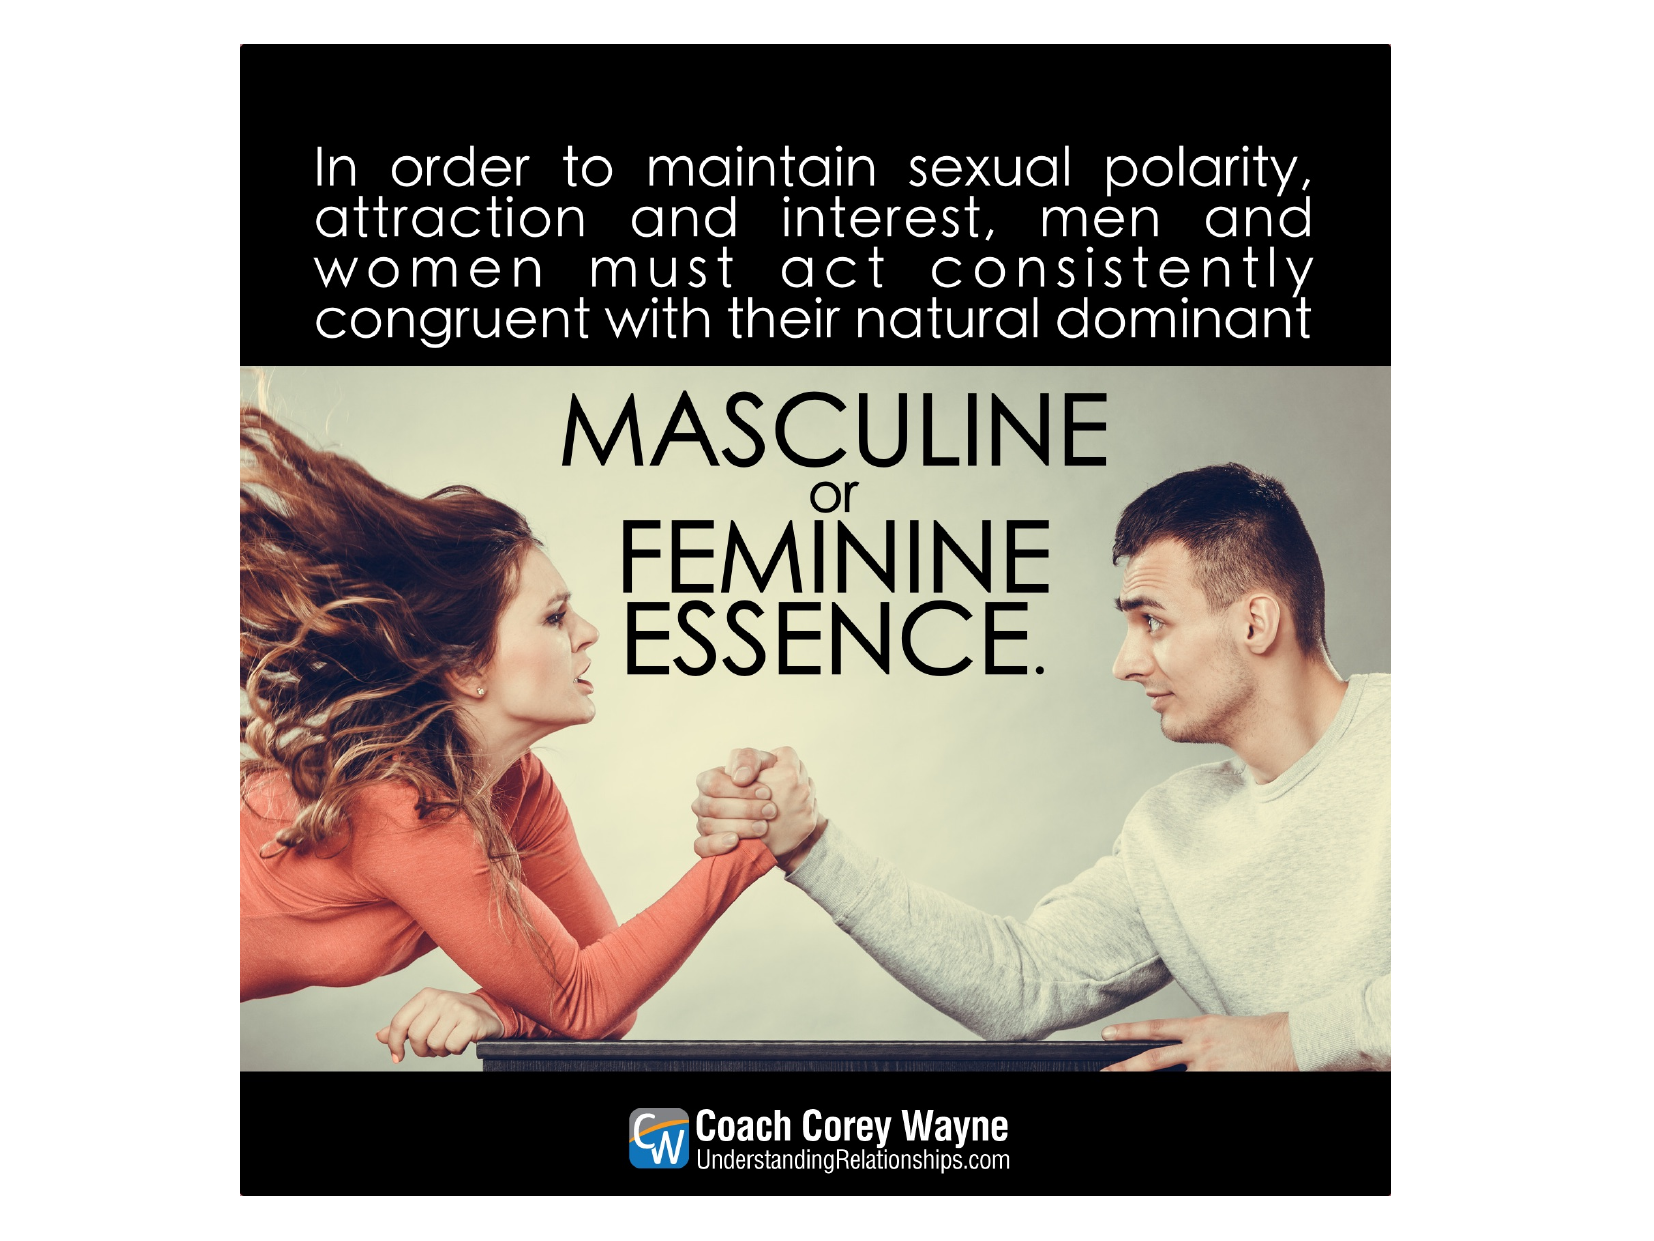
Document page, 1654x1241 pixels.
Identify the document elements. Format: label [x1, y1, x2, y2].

picture [240, 44, 1391, 1196]
